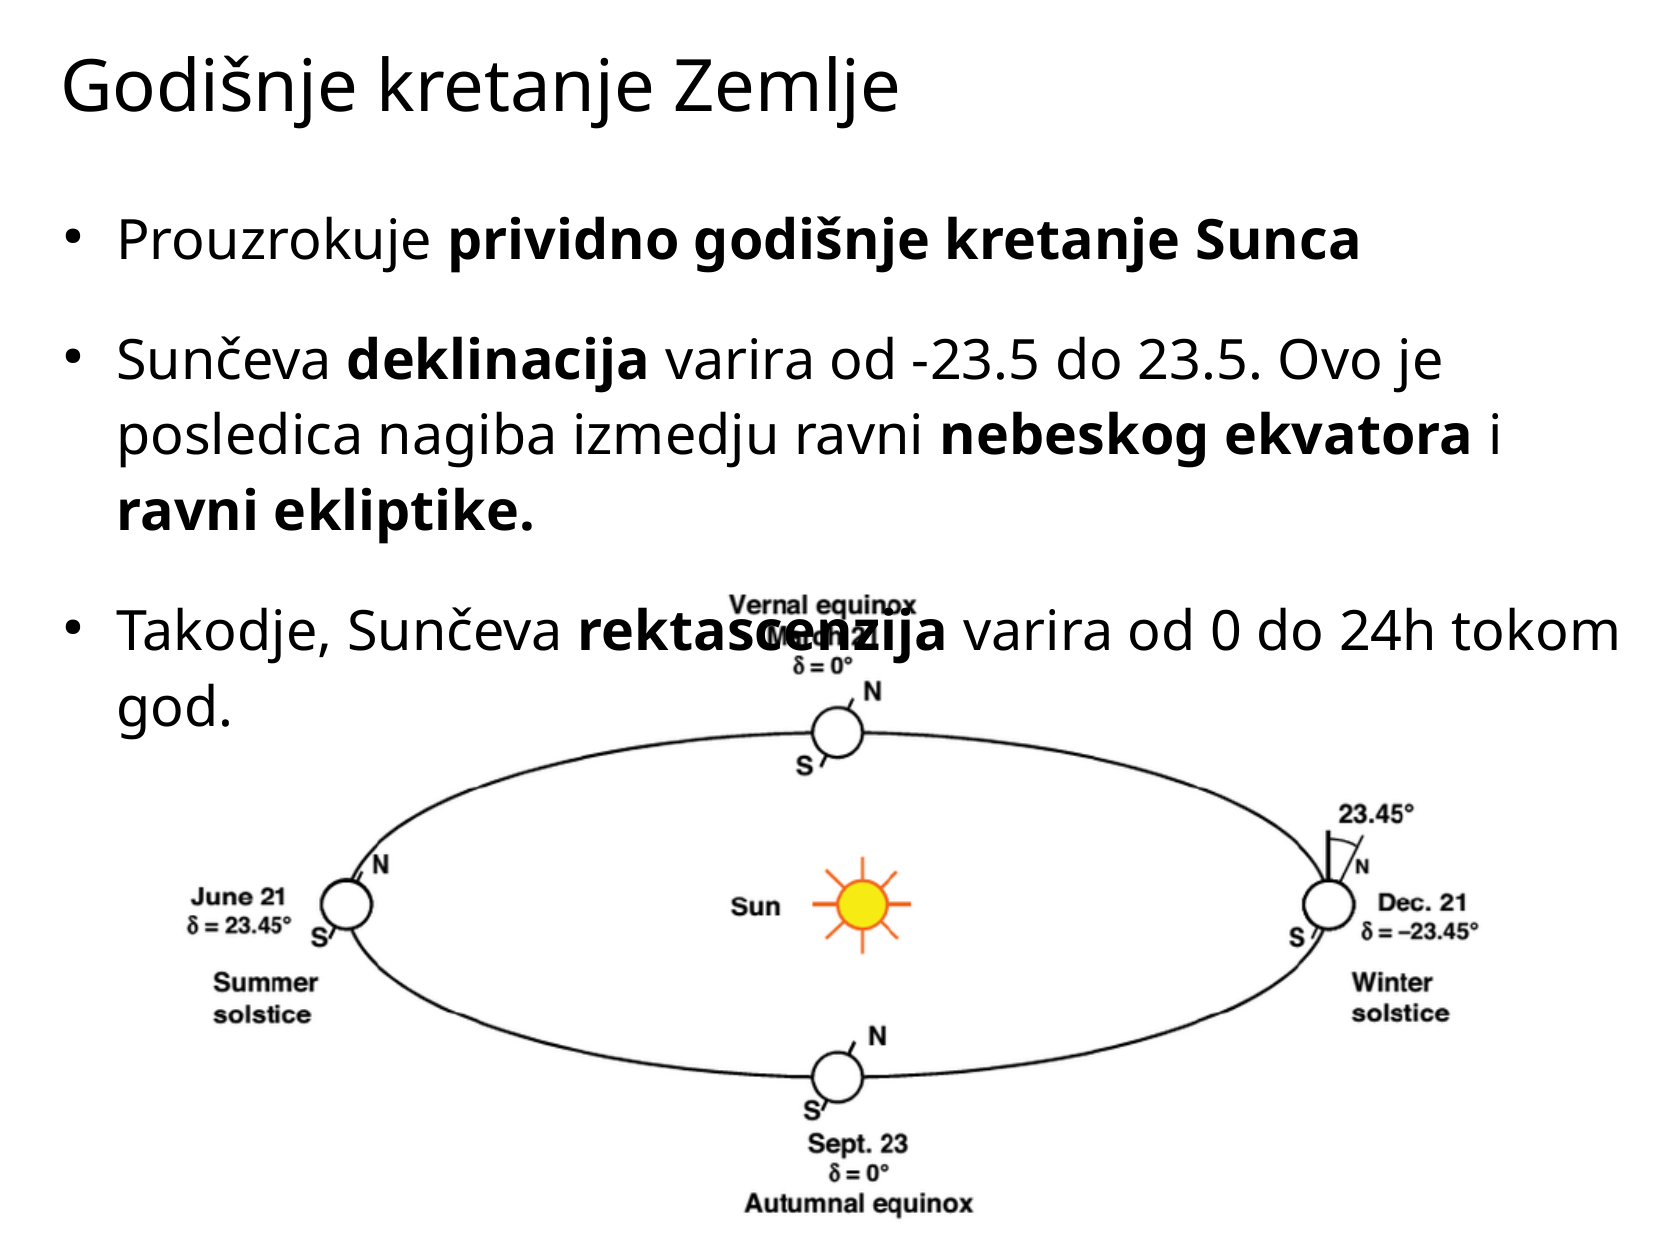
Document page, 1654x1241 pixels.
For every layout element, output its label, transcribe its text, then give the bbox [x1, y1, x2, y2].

picture [171, 1173, 1501, 1238]
title Godišnje kretanje Zemlje [59, 17, 1648, 150]
list Prouzrokuje prividno godišnje kretanje Sunca Sunčeva deklinacija varira od -23.5 do 23.5. Ovo je posledica nagiba izmedju ravni nebeskog ekvatora i ravni ekliptike. Takodje, Sunčeva rektascenzija varira od 0 do 24h tokom god. [45, 199, 1635, 1173]
